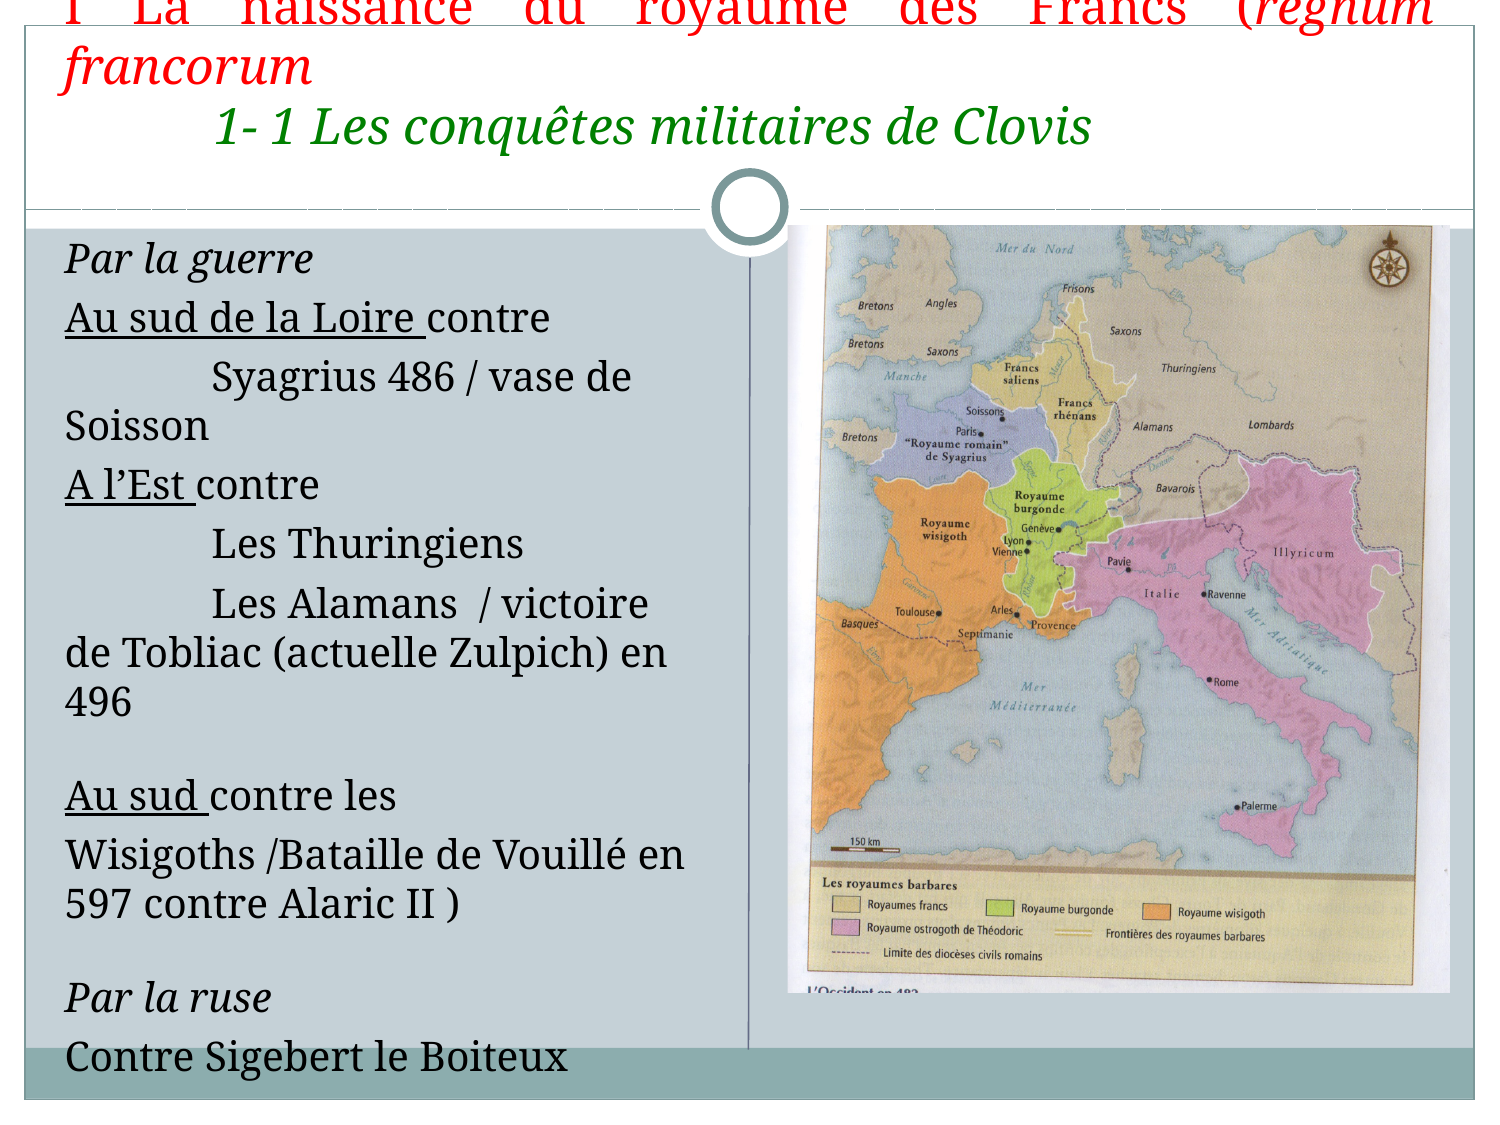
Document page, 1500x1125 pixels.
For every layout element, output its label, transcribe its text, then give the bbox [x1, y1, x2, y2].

list Par la guerre Au sud de la Loire contre Syagrius 486 / vase de Soisson A l’Est contre Les Thuringiens Les Alamans / victoire de Tobliac (actuelle Zulpich) en 496 Au sud contre les Wisigoths /Bataille de Vouillé en 597 contre Alaric II ) Par la ruse Contre Sigebert le Boiteux [49, 224, 712, 1093]
picture [787, 224, 1450, 993]
title I La naissance du royaume des Francs (regnum francorum 1- 1 Les conquêtes militaires de Clovis [49, 37, 1450, 162]
